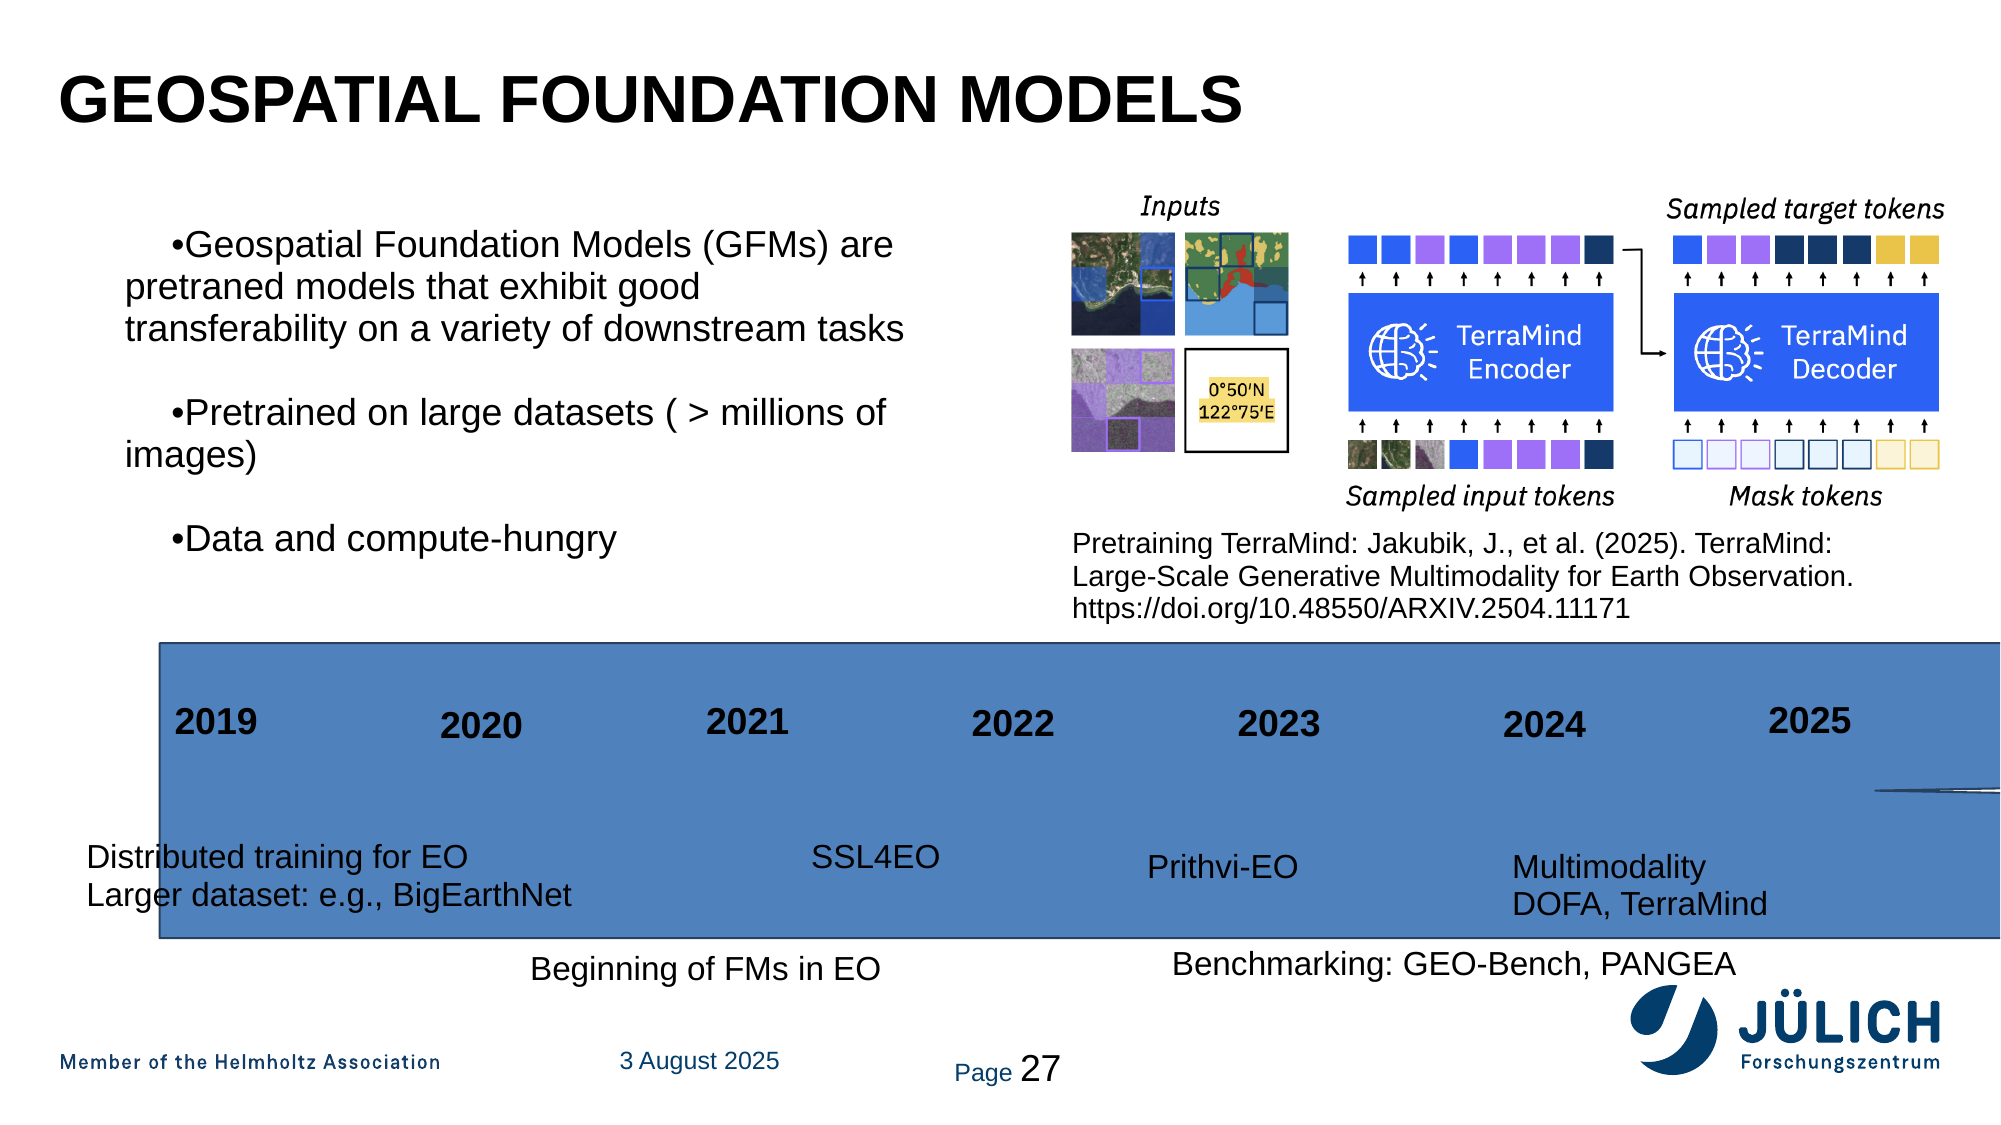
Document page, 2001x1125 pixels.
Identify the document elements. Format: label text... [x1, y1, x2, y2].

text_box 2019 [159, 692, 335, 753]
text_box 2025 [1753, 692, 1930, 753]
text_box 3 August 2025 [619, 1047, 911, 1084]
text_box Beginning of FMs in EO [514, 942, 959, 998]
title Geospatial foundation models [59, 53, 1938, 238]
text_box SSL4EO [796, 831, 1240, 887]
text_box Multimodality DOFA, TerraMind [1497, 840, 1944, 937]
text_box Prithvi-EO [1132, 840, 1497, 896]
text_box Pretraining TerraMind: Jakubik, J., et al. (2025). TerraMind: Large-Scale Generative Multimodality for Earth Observation. https://doi.org/10.48550/ARXIV.2504.11171 [1057, 532, 1938, 640]
text_box Geospatial Foundation Models (GFMs) are pretraned models that exhibit good transferability on a variety of downstream tasks Pretrained on large datasets ( > millions of images) Data and compute-hungry [59, 216, 933, 637]
text_box [159, 643, 2001, 939]
text_box 2024 [1488, 696, 1664, 757]
text_box Page [954, 1047, 1073, 1084]
picture [1057, 184, 1960, 532]
text_box Benchmarking: GEO-Bench, PANGEA [1156, 937, 1842, 993]
text_box 2023 [1222, 695, 1399, 756]
text_box 2021 [690, 693, 867, 754]
text_box 2022 [956, 694, 1133, 755]
text_box 2020 [425, 696, 601, 757]
text_box Distributed training for EO Larger dataset: e.g., BigEarthNet [71, 831, 737, 927]
